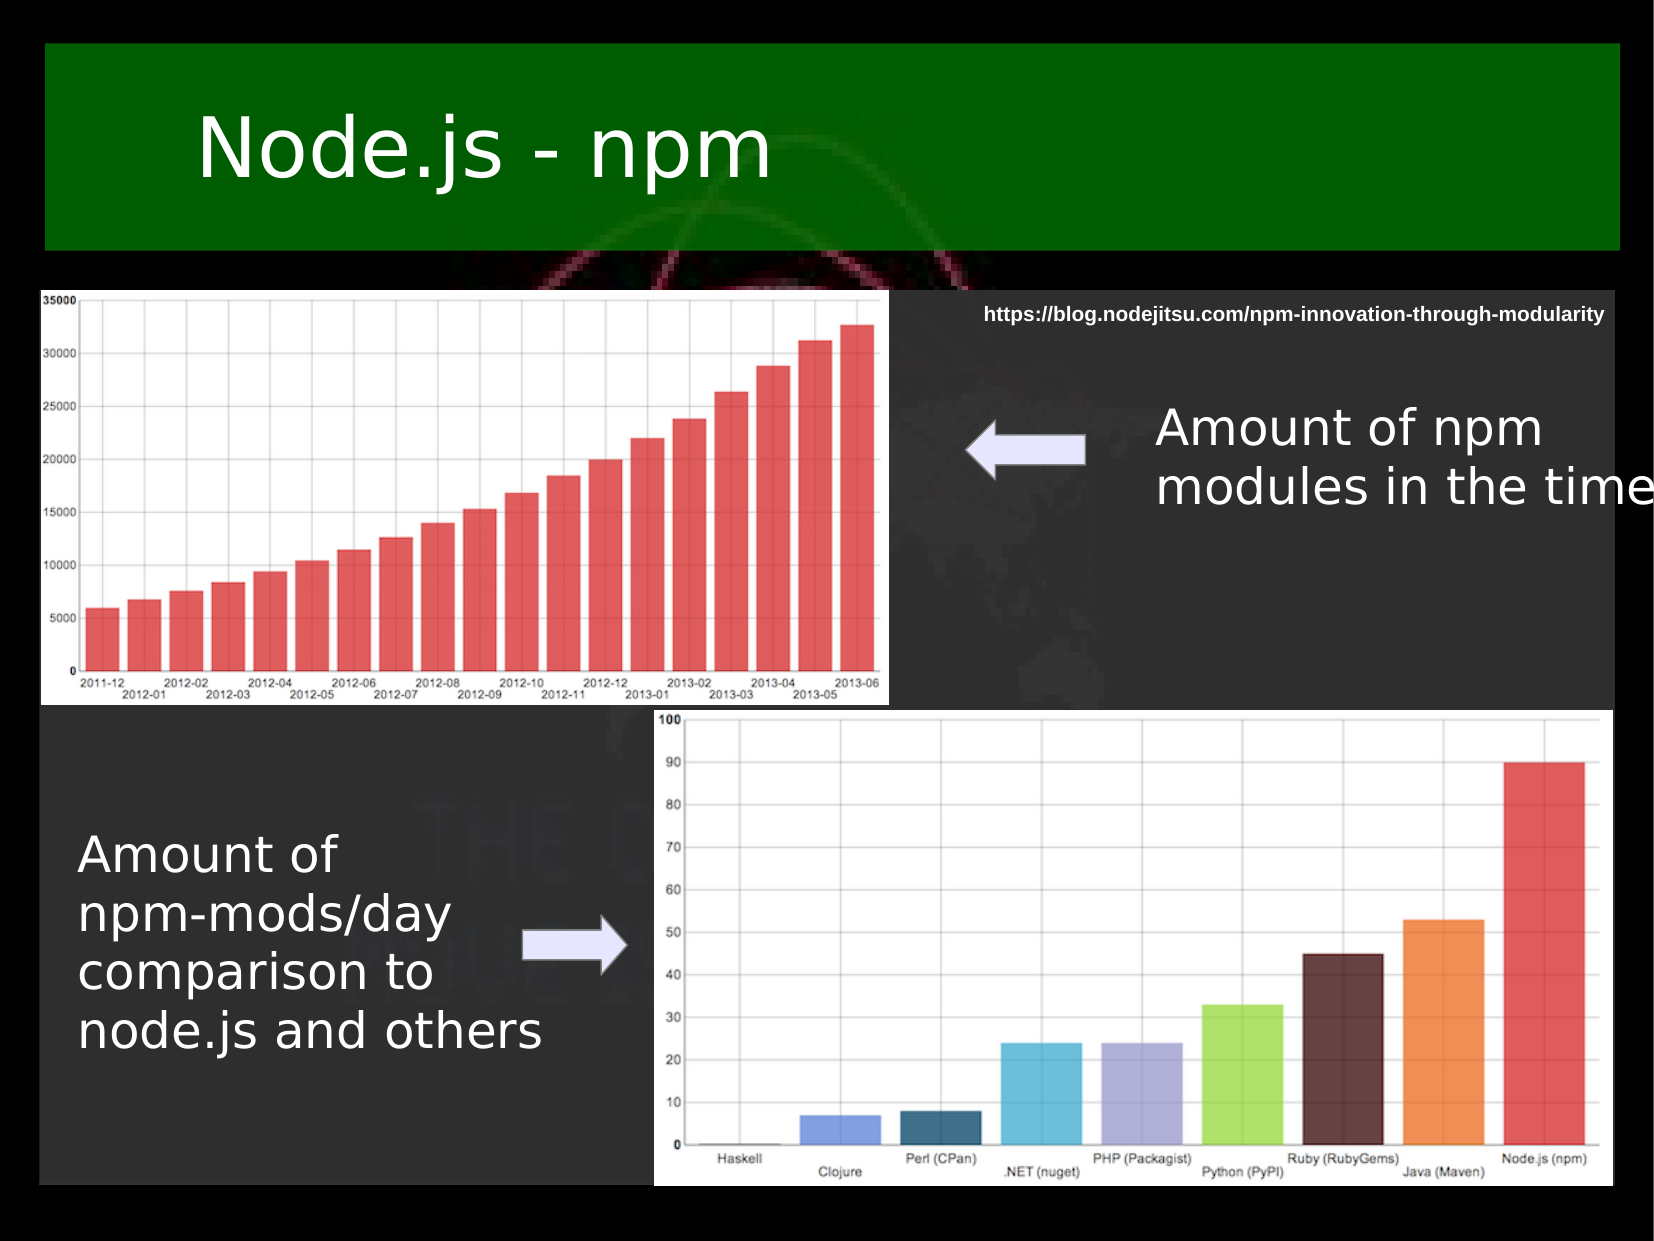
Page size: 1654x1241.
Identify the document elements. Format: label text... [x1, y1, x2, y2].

picture [0, 0, 1654, 1241]
text_box [39, 290, 1615, 1185]
title Node.js - npm [45, 43, 1621, 251]
text_box Amount of npm modules in the time [1140, 390, 1528, 522]
text_box https://blog.nodejitsu.com/npm-innovation-through-modularity [968, 291, 1620, 330]
text_box Amount of npm-mods/day comparison to node.js and others [62, 816, 539, 1065]
picture [1634, 480, 1650, 488]
